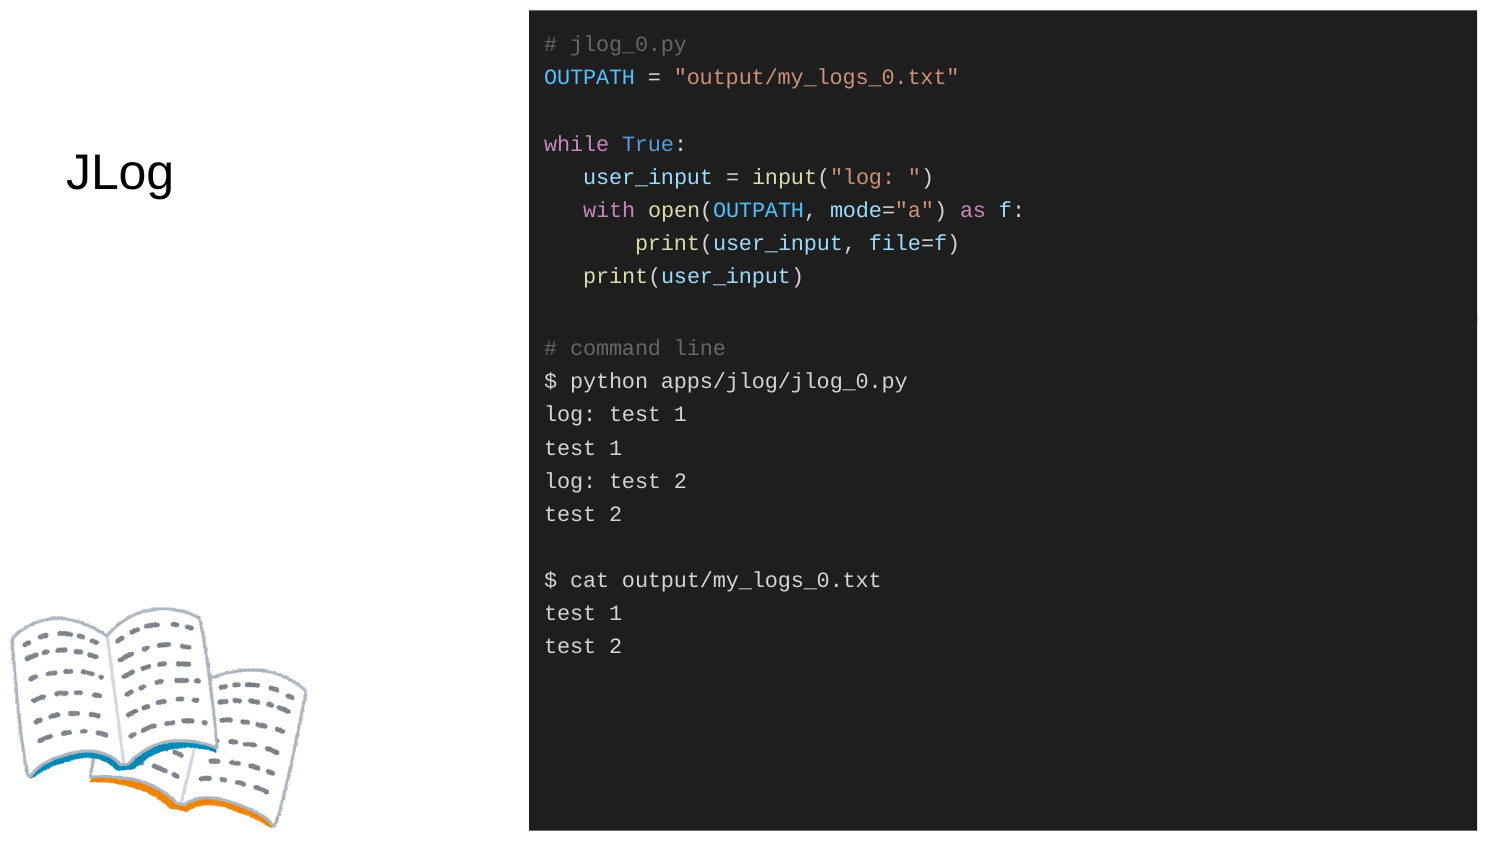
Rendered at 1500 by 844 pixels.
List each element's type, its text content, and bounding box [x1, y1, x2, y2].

title JLog [51, 91, 512, 216]
picture [0, 586, 316, 844]
list # command line $ python apps/jlog/jlog_0.py log: test 1 test 1 log: test 2 test 2 $ cat output/my_logs_0.txt test 1 test 2 [529, 314, 1478, 831]
list # jlog_0.py OUTPATH = "output/my_logs_0.txt" while True: user_input = input("log: ") with open(OUTPATH, mode="a") as f: print(user_input, file=f) print(user_input) [529, 10, 1478, 314]
